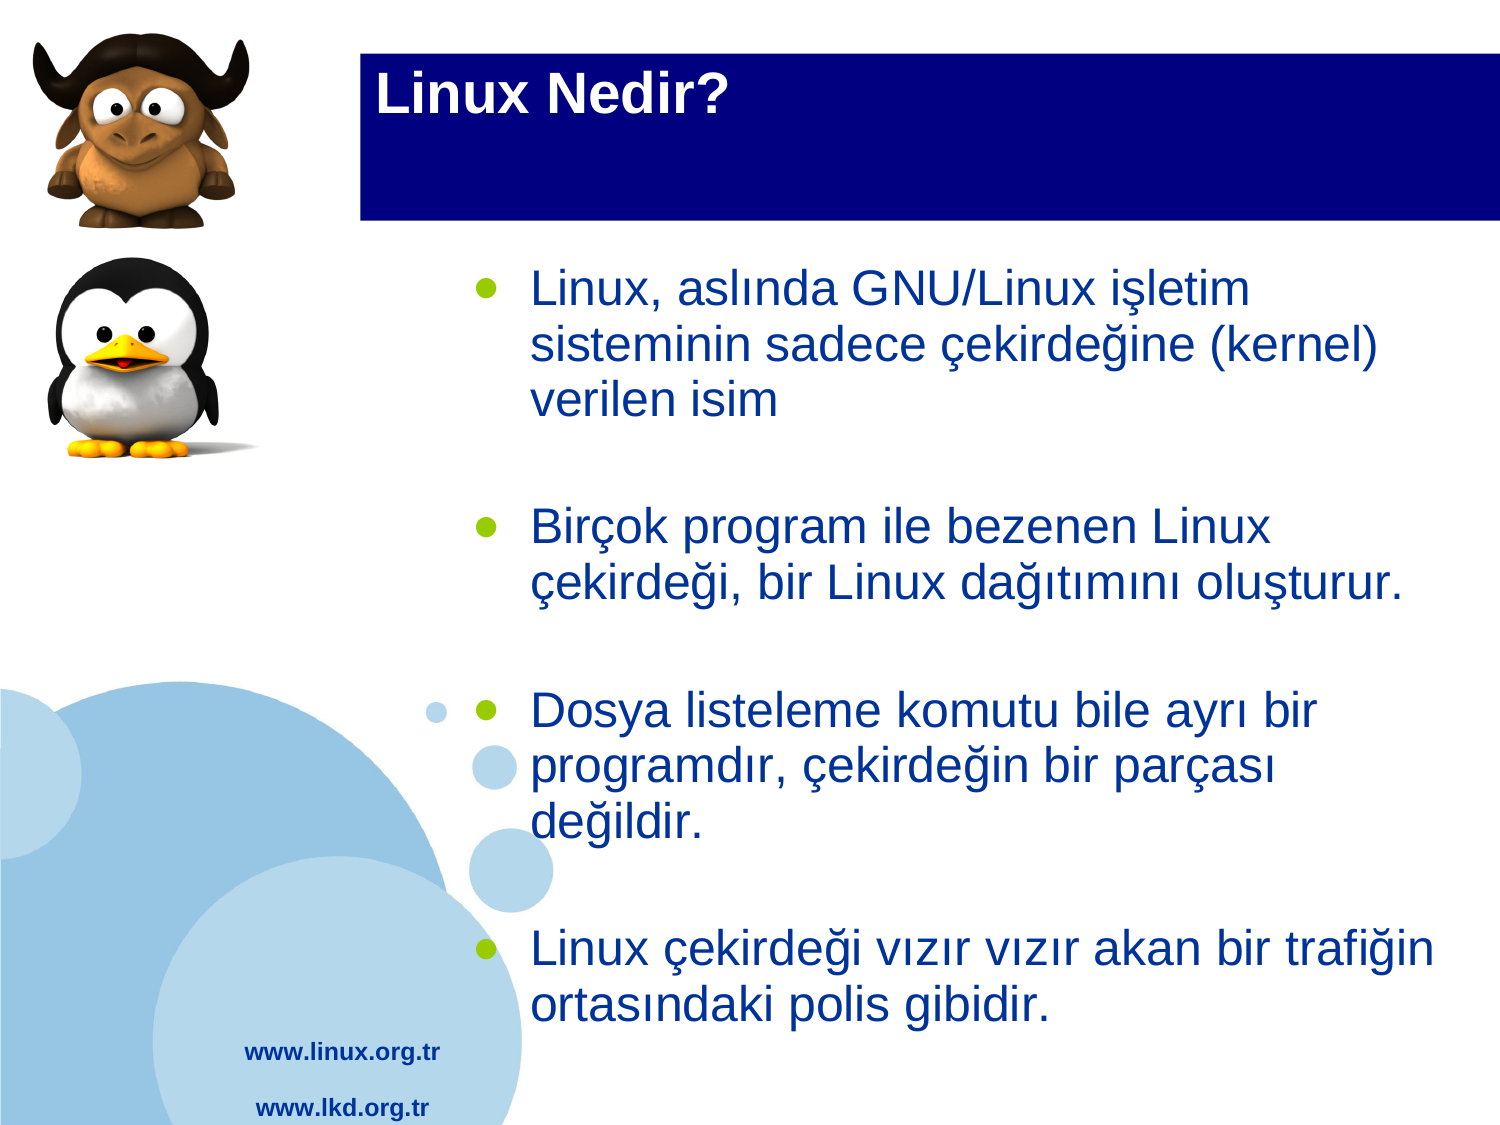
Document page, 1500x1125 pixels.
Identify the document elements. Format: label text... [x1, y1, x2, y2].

picture [0, 638, 625, 1125]
title Linux Nedir? [360, 53, 1500, 221]
picture [35, 247, 261, 473]
picture [29, 29, 255, 242]
list Linux, aslında GNU/Linux işletim sisteminin sadece çekirdeğine (kernel) verilen isim Birçok program ile bezenen Linux çekirdeği, bir Linux dağıtımını oluşturur. Dosya listeleme komutu bile ayrı bir programdır, çekirdeğin bir parçası değildir. Linux çekirdeği vızır vızır akan bir trafiğin ortasındaki polis gibidir. [459, 252, 1471, 1040]
